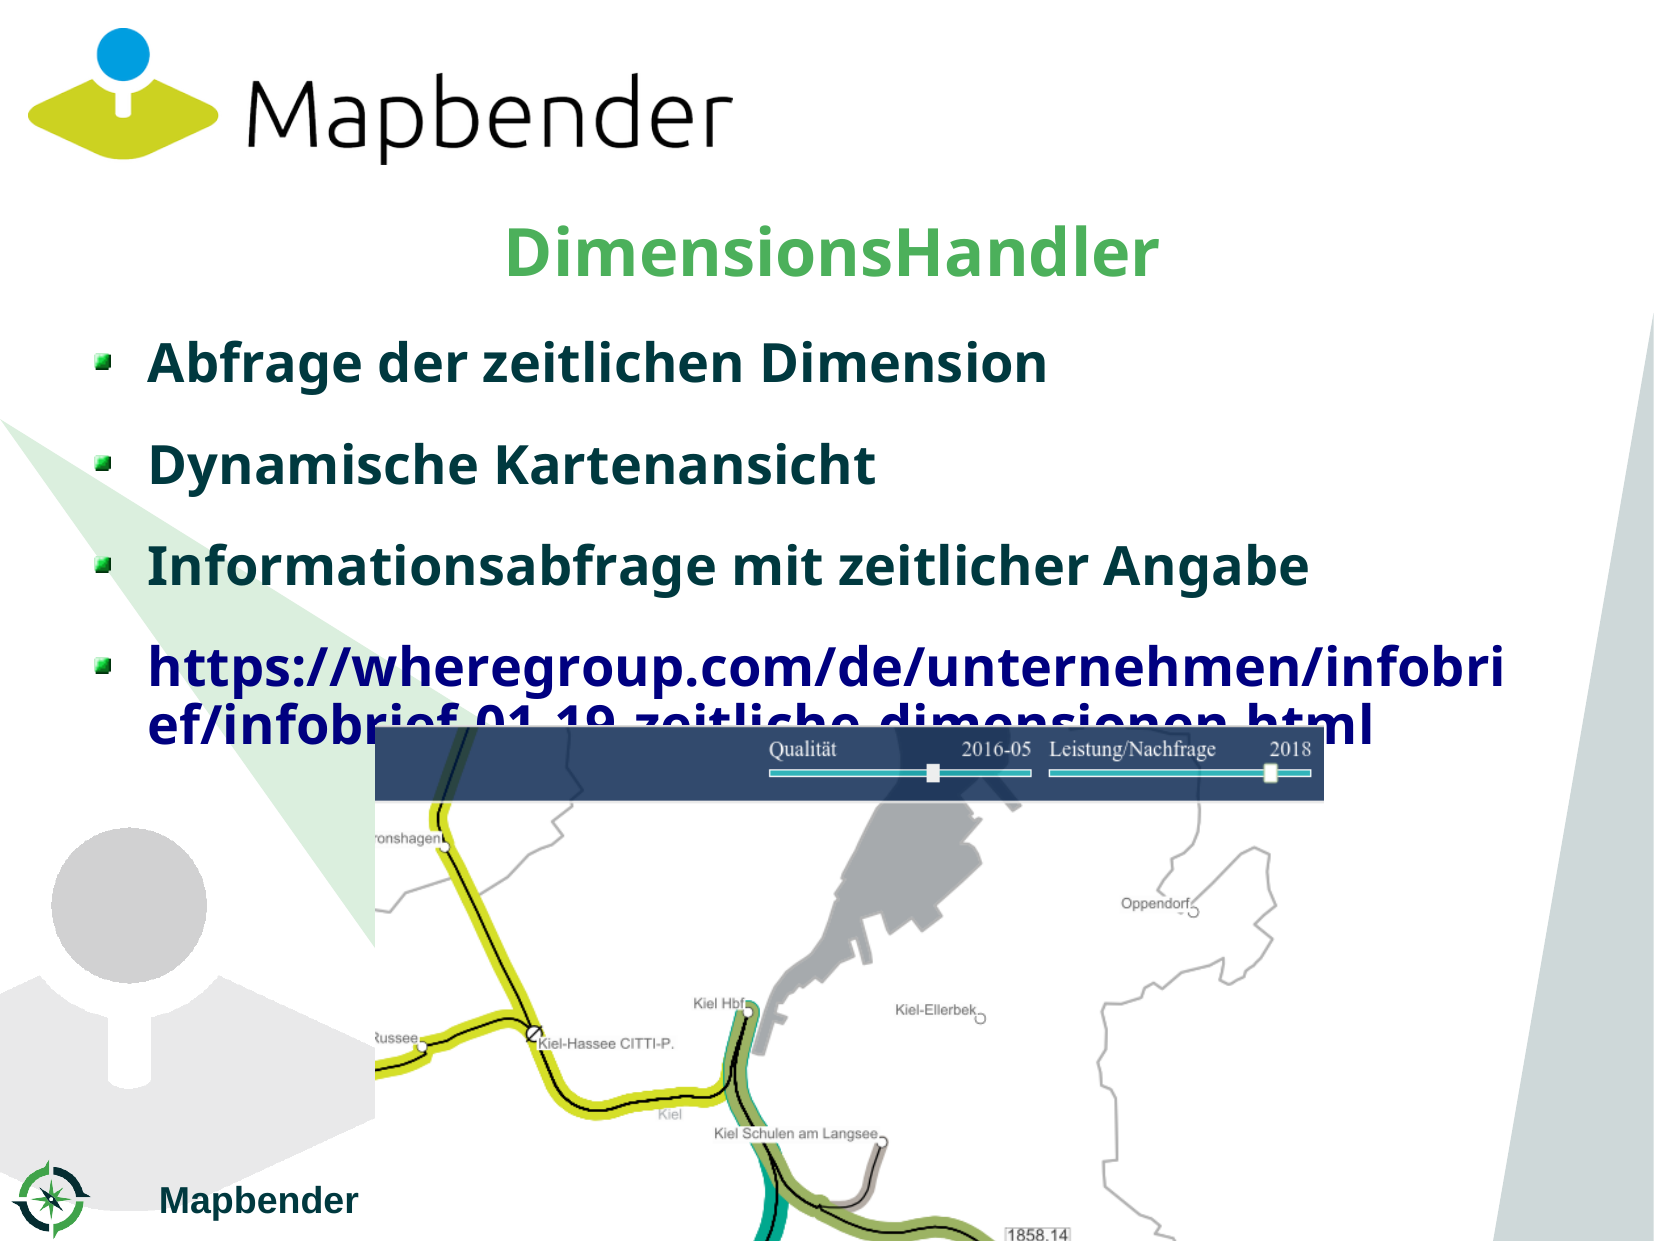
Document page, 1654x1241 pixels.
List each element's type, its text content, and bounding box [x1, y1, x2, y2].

title DimensionsHandler [76, 177, 1565, 325]
list Abfrage der zeitlichen Dimension Dynamische Kartenansicht Informationsabfrage mit zeitlicher Angabe https://wheregroup.com/de/unternehmen/infobrief/infobrief-01-19-zeitliche-dimensionen.html [76, 324, 1527, 1209]
picture [375, 725, 1324, 1241]
picture [10, 1158, 92, 1240]
picture [28, 28, 733, 165]
